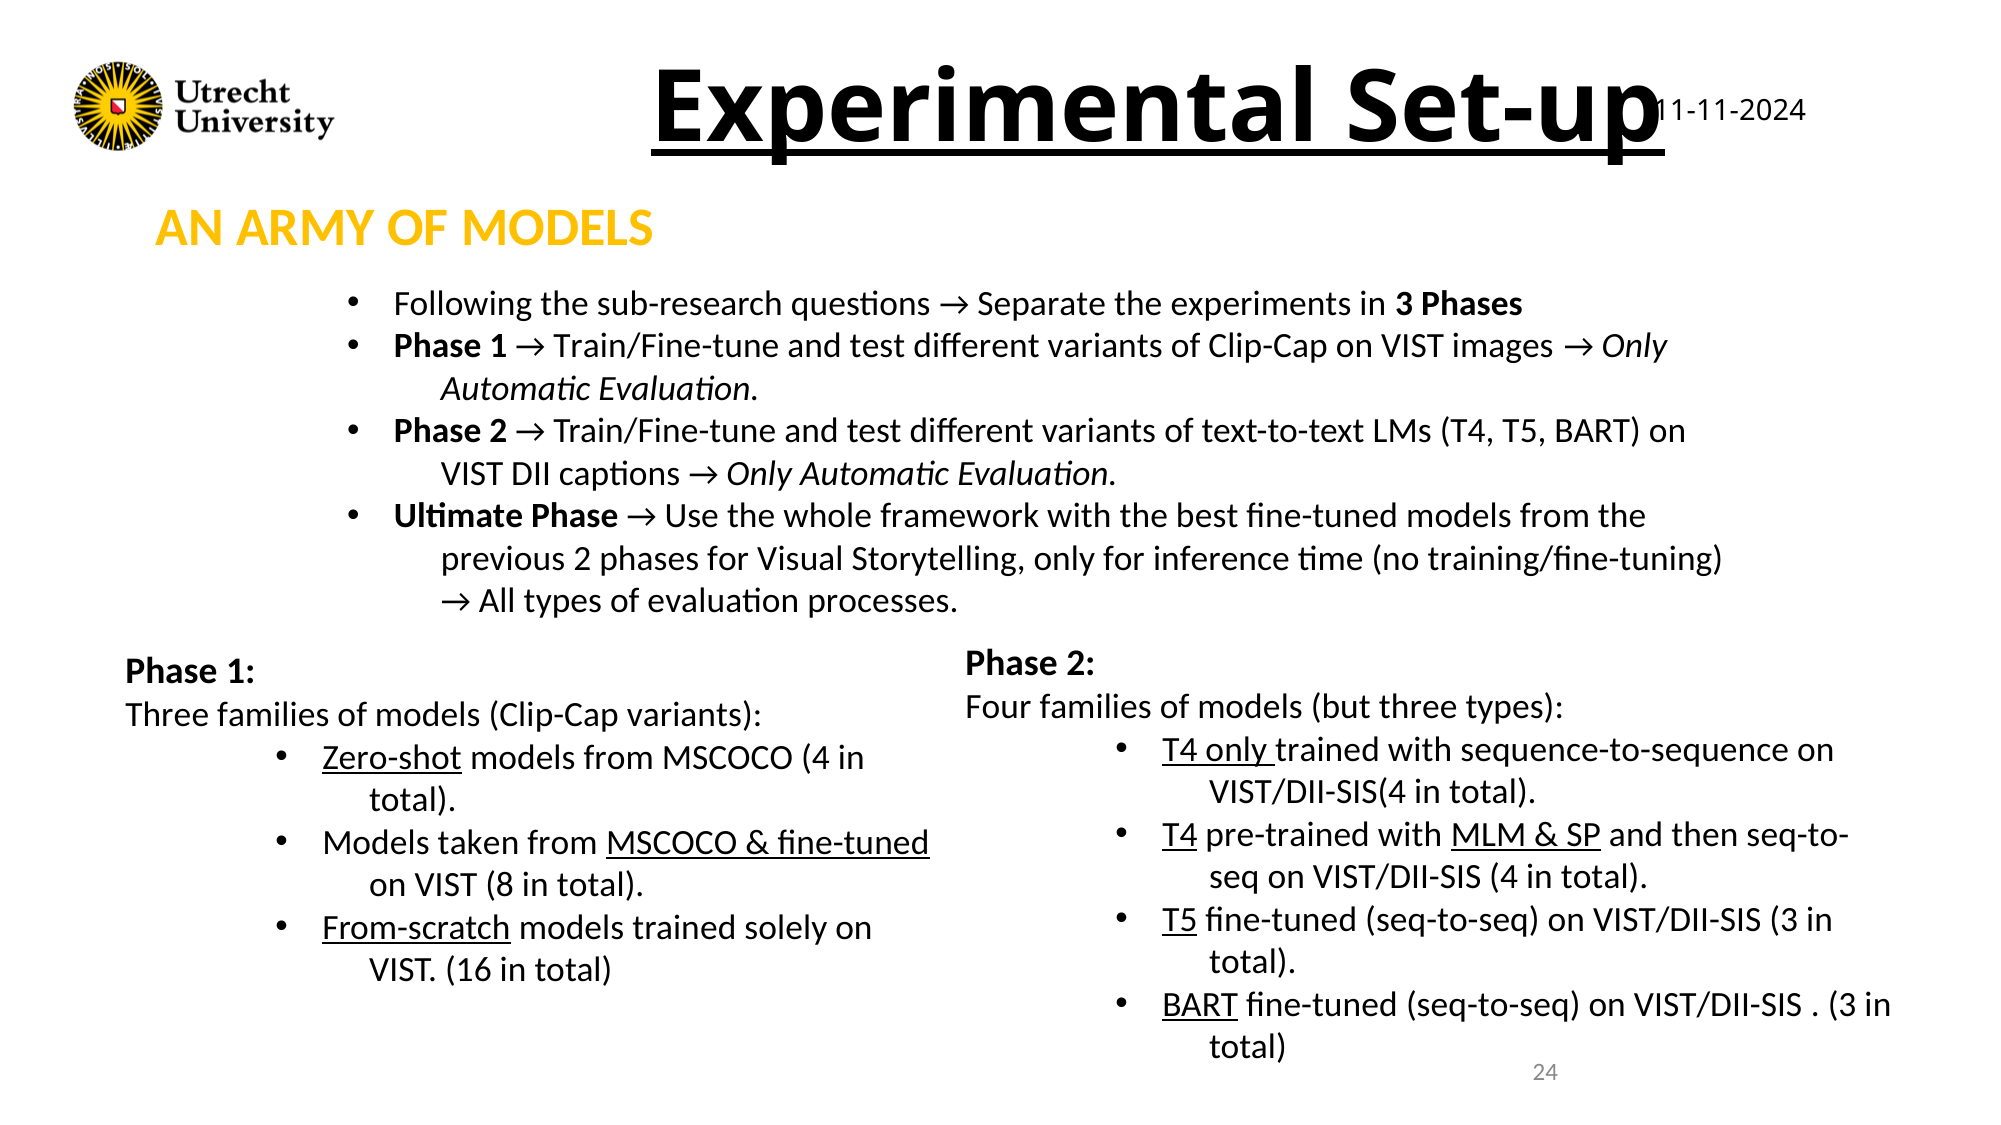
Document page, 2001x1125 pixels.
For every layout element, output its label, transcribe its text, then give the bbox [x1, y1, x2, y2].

text_box 11-11-2024 [1638, 84, 1943, 120]
text_box Phase 2: Four families of models (but three types): T4 only trained with sequence-to-sequence on VIST/DII-SIS(4 in total). T4 pre-trained with MLM & SP and then seq-to-seq on VIST/DII-SIS (4 in total). T5 fine-tuned (seq-to-seq) on VIST/DII-SIS (3 in total). BART fine-tuned (seq-to-seq) on VIST/DII-SIS . (3 in total) [950, 630, 1912, 1035]
text_box Phase 1: Three families of models (Clip-Cap variants): Zero-shot models from MSCOCO (4 in total). Models taken from MSCOCO & fine-tuned on VIST (8 in total). From-scratch models trained solely on VIST. (16 in total) [110, 638, 950, 957]
text_box Following the sub-research questions → Separate the experiments in 3 Phases Phase 1 → Train/Fine-tune and test different variants of Clip-Cap on VIST images → Only Automatic Evaluation. Phase 2 → Train/Fine-tune and test different variants of text-to-text LMs (T4, T5, BART) on VIST DII captions → Only Automatic Evaluation. Ultimate Phase → Use the whole framework with the best fine-tuned models from the previous 2 phases for Visual Storytelling, only for inference time (no training/fine-tuning) → All types of evaluation processes. [182, 272, 1743, 631]
text_box AN ARMY OF MODELS [140, 183, 703, 265]
text_box [1517, 1040, 1968, 1101]
text_box Experimental Set-up [650, 41, 1351, 163]
